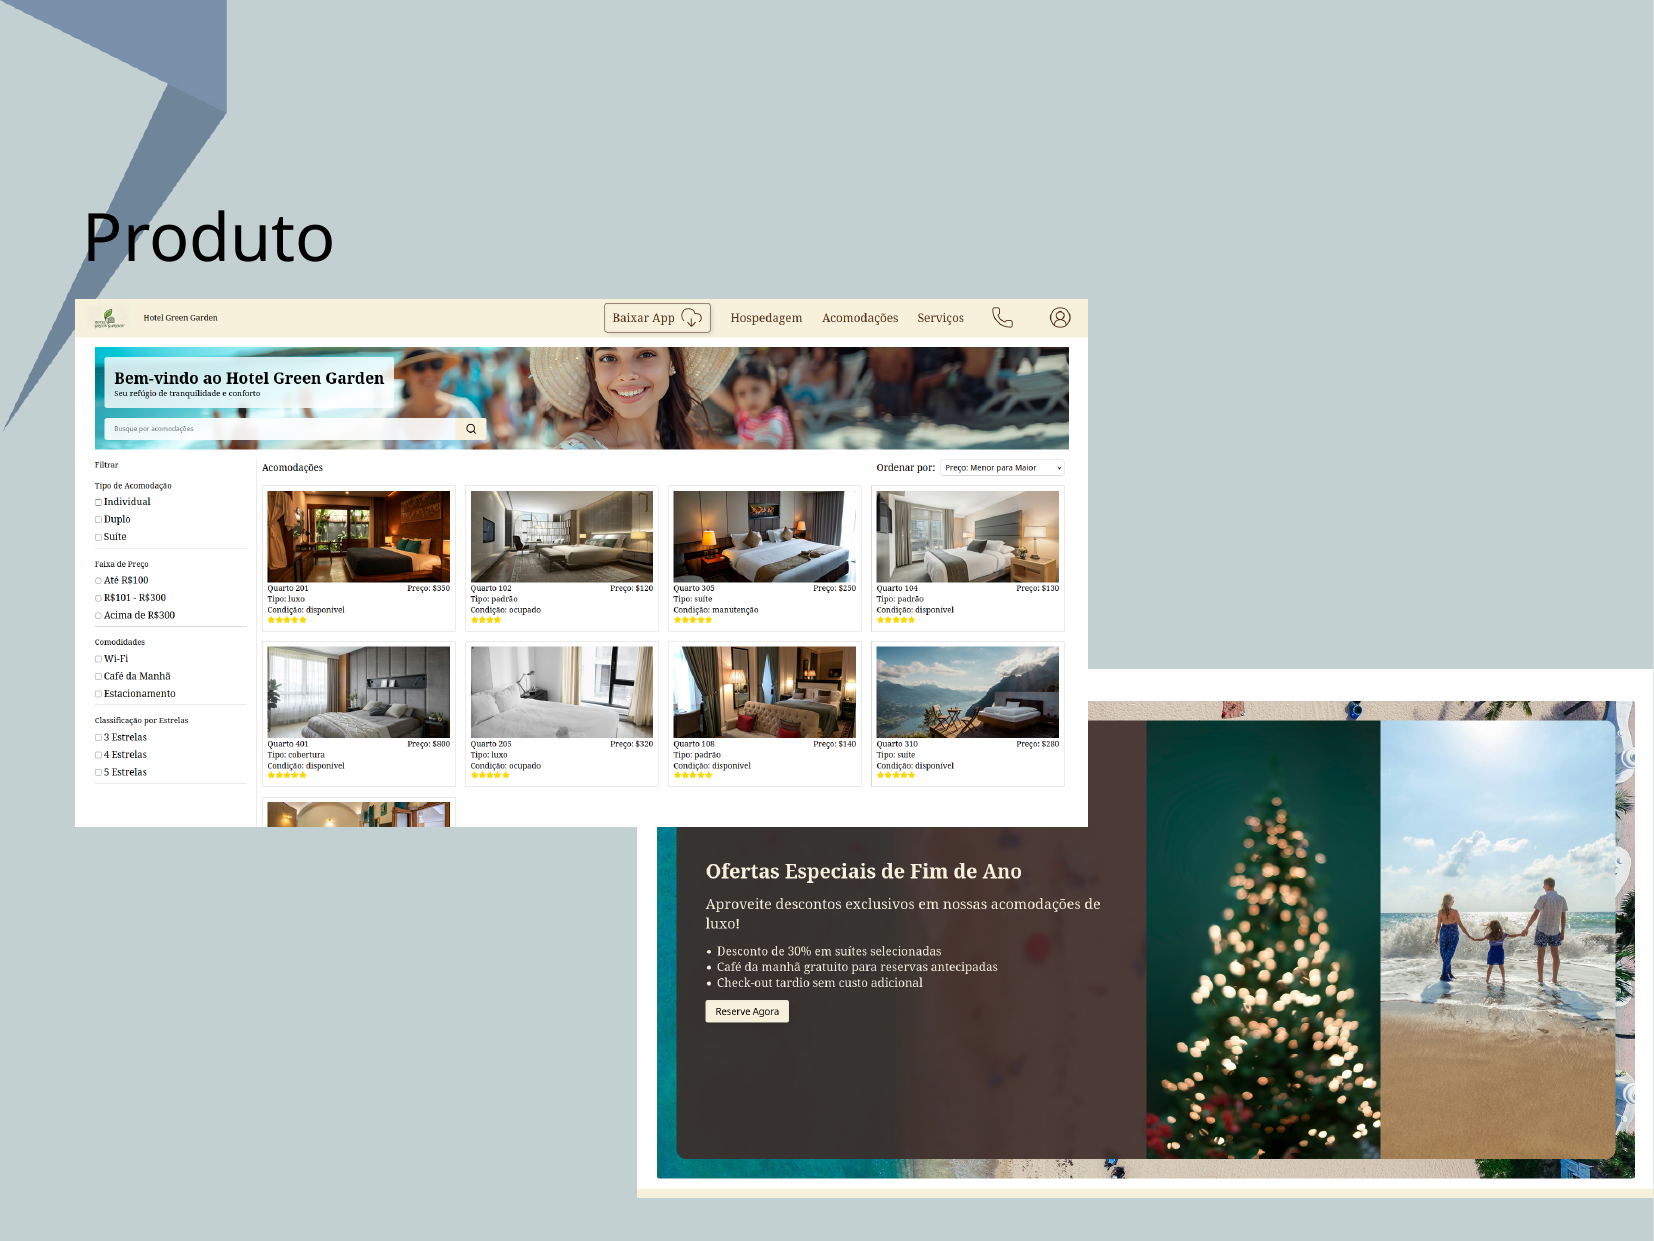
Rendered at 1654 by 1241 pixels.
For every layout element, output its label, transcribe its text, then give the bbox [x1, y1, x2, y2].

title Produto [82, 132, 1571, 340]
picture [0, 0, 1654, 1241]
